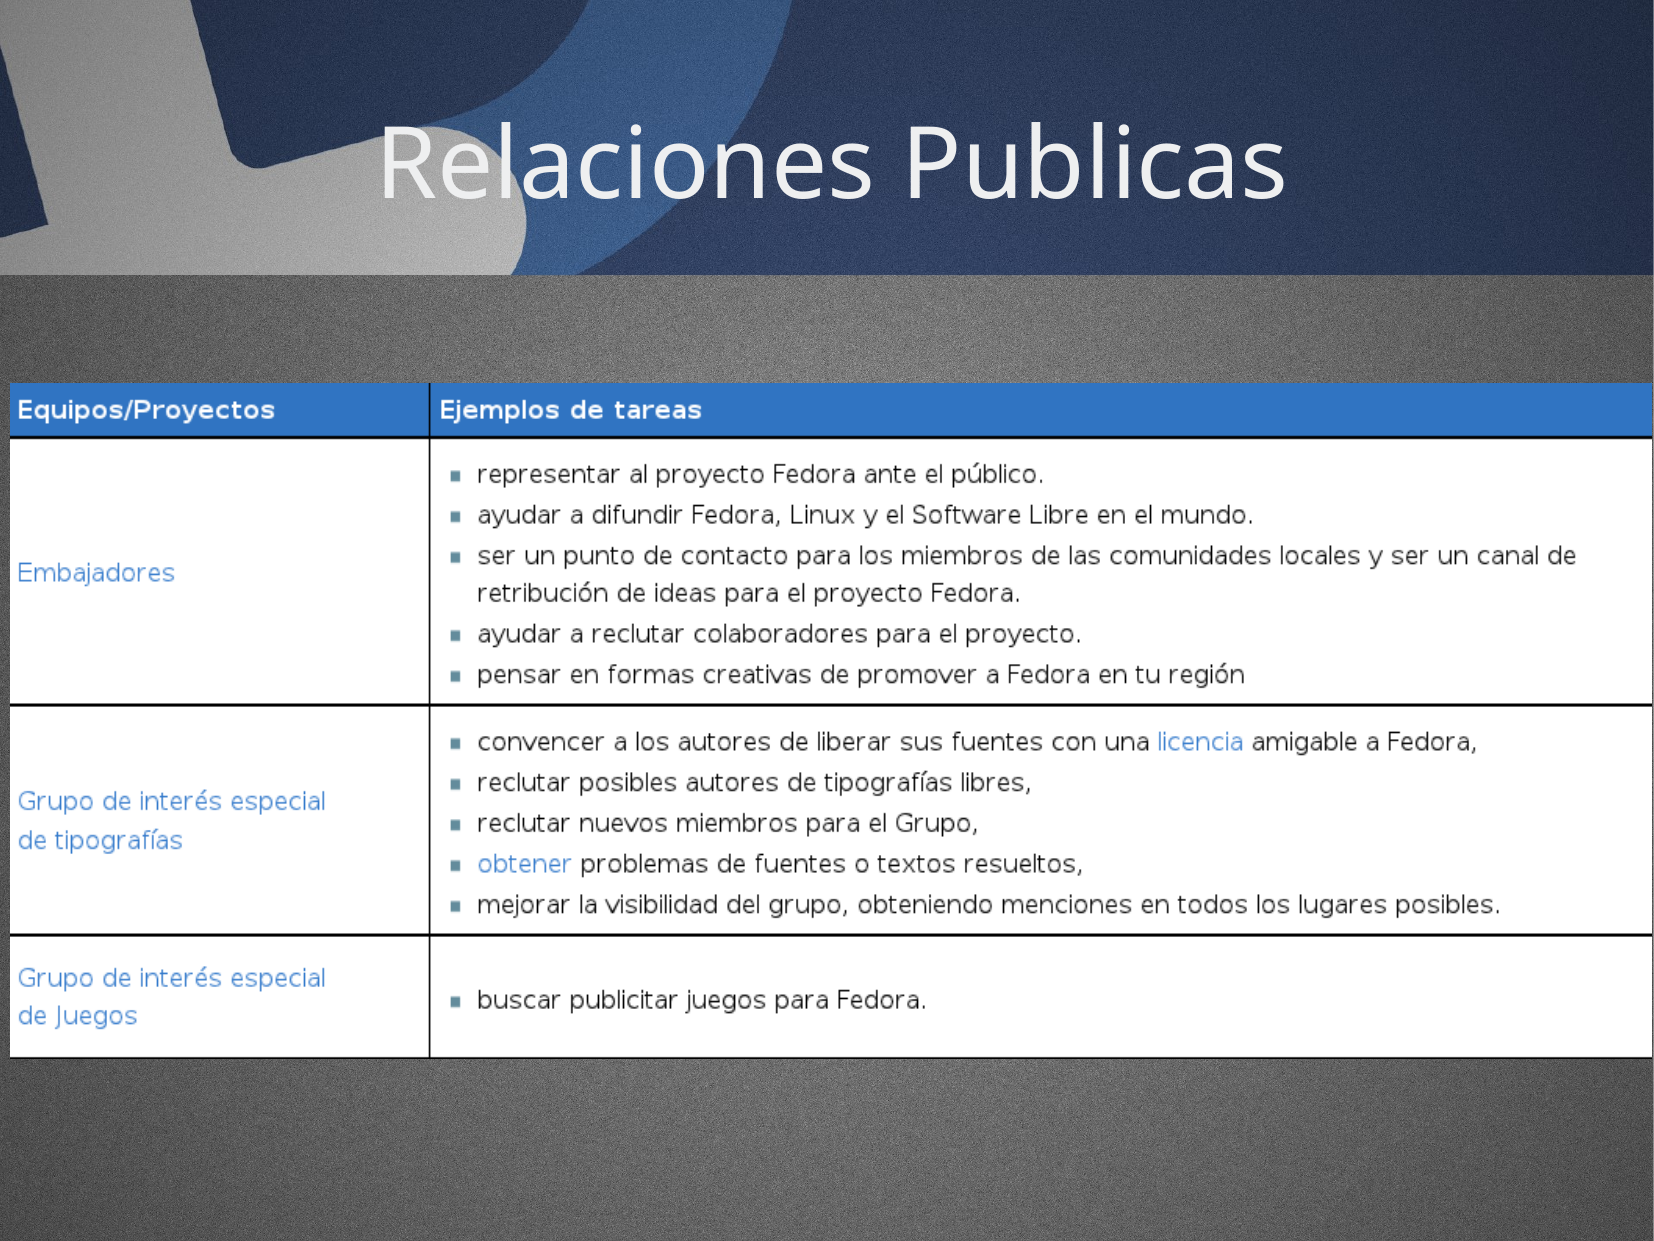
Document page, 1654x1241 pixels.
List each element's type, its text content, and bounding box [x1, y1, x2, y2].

text_box Relaciones Publicas [88, 58, 1577, 266]
picture [0, 0, 1654, 1241]
